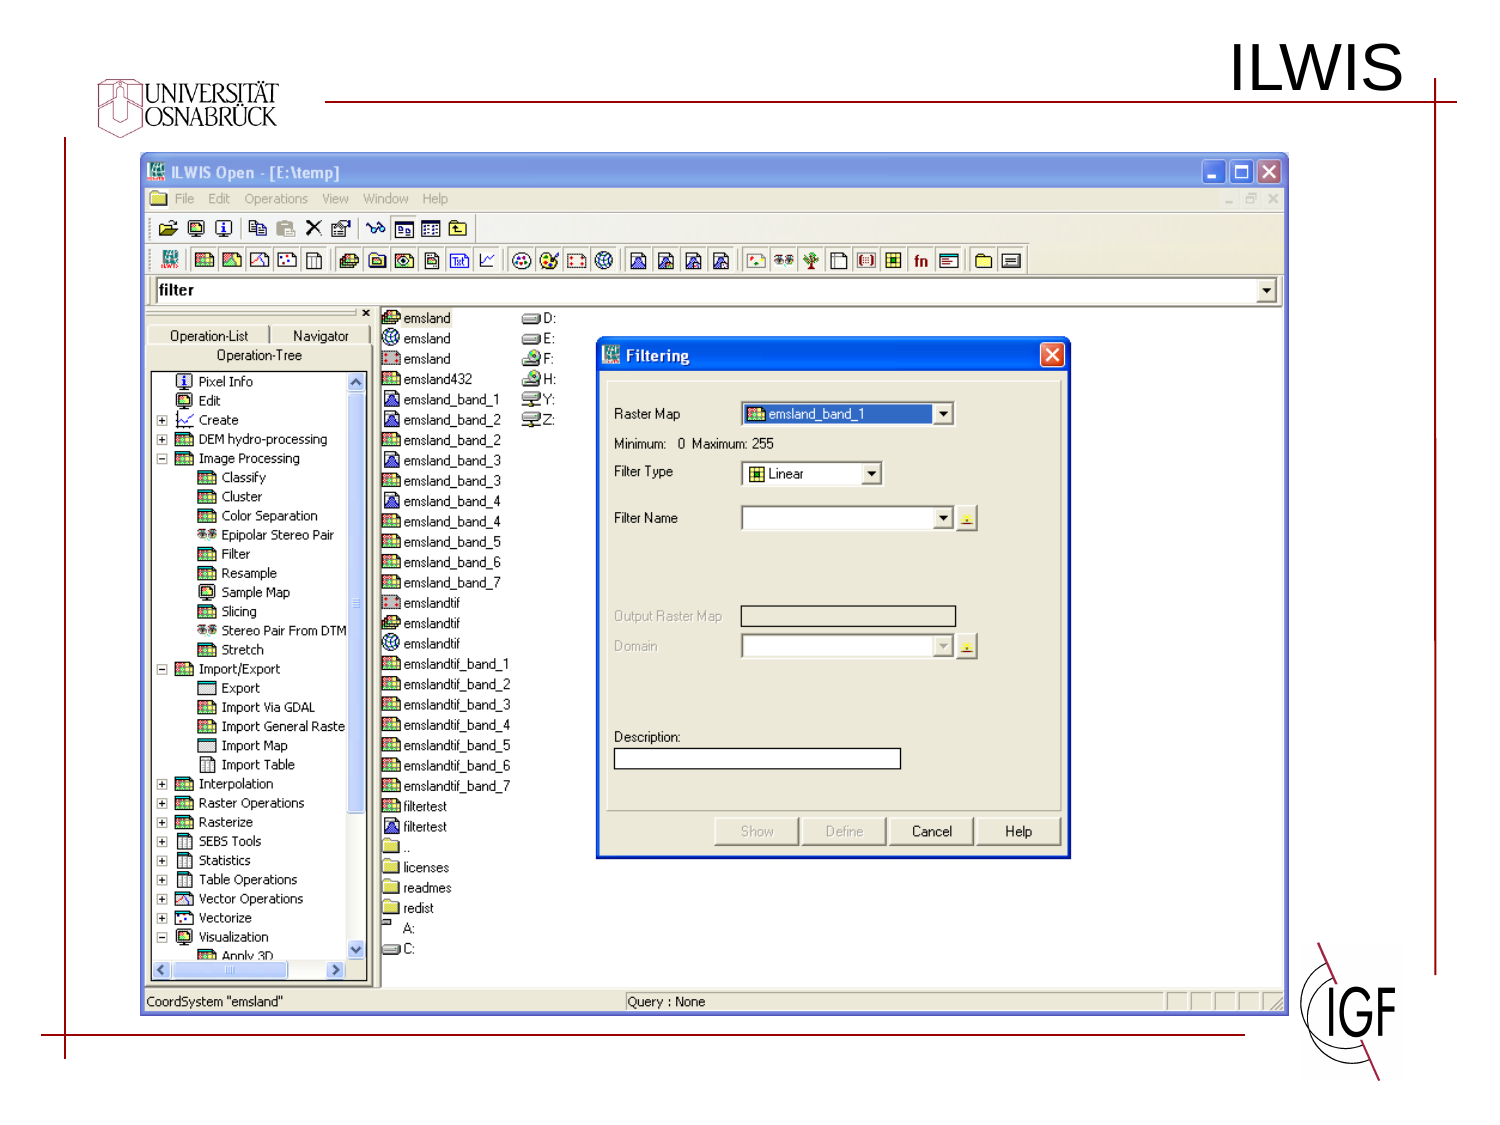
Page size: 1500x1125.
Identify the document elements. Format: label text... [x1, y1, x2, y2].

picture [140, 152, 1289, 1017]
title ILWIS [520, 4, 1421, 130]
picture [97, 79, 279, 138]
picture [1300, 942, 1404, 1081]
